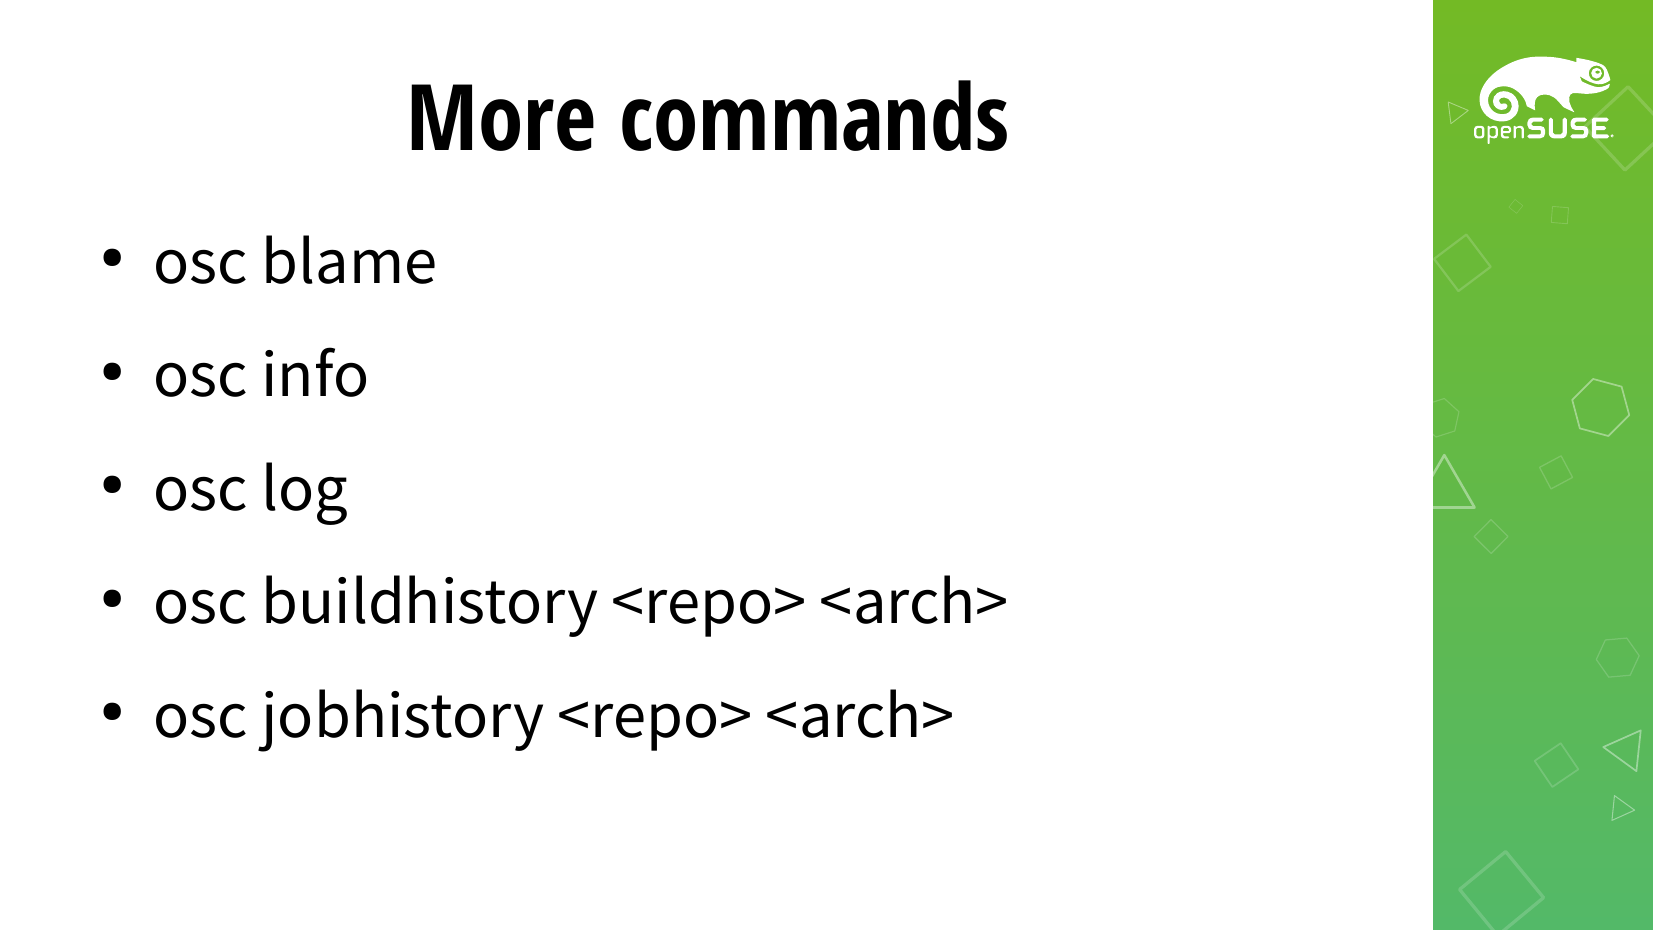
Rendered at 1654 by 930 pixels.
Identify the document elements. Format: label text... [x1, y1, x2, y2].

title More commands [82, 37, 1336, 193]
list osc blame osc info osc log osc buildhistory <repo> <arch> osc jobhistory <repo> <arch> [82, 217, 1336, 757]
